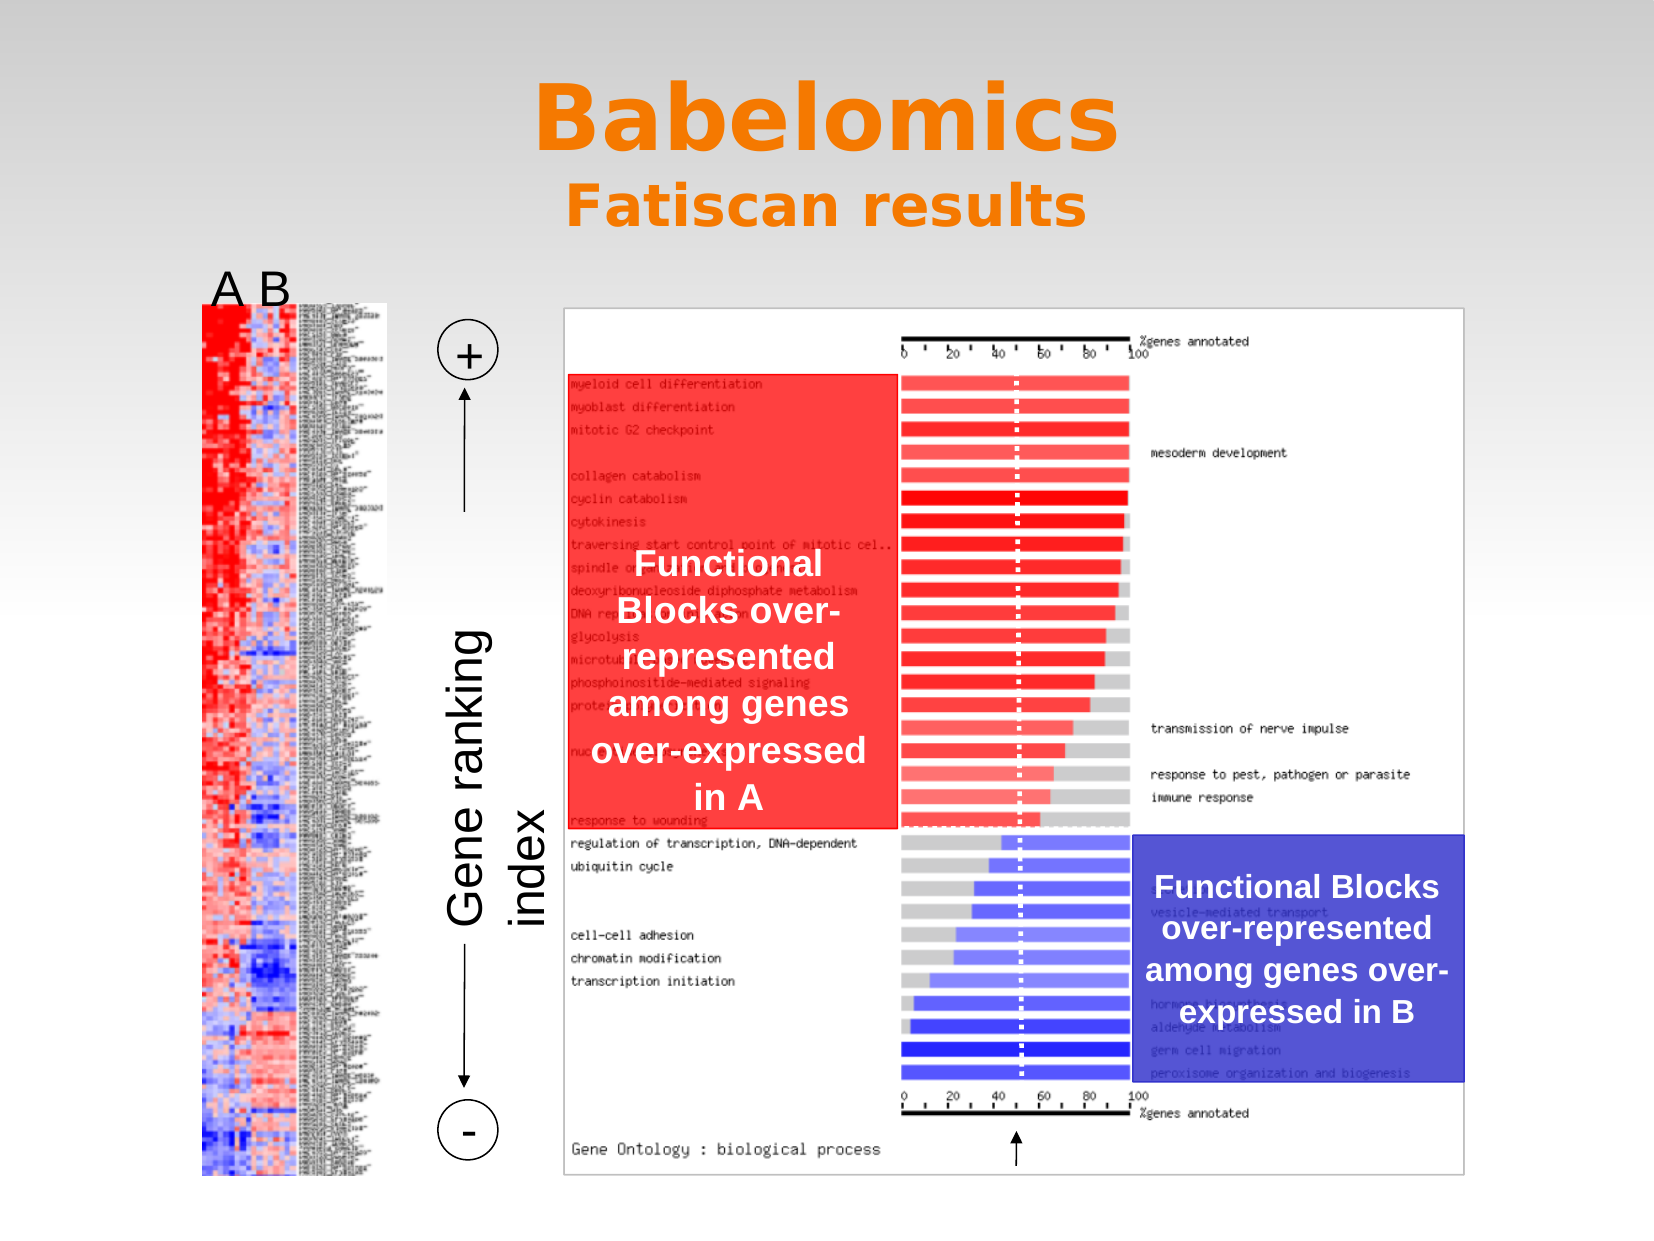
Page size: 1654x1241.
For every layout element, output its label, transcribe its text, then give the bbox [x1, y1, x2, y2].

picture [202, 325, 387, 1176]
text_box Functional Blocks over-represented among genes over-expressed in B [1128, 855, 1467, 1038]
text_box Gene ranking index [421, 494, 514, 944]
text_box [568, 374, 898, 529]
picture [565, 310, 1463, 1173]
text_box A B [182, 246, 423, 325]
text_box + [433, 313, 506, 391]
text_box - [433, 1087, 506, 1166]
title Babelomics Fatiscan results [82, 56, 1571, 250]
text_box [1132, 1038, 1465, 1082]
text_box [1132, 835, 1465, 855]
text_box Functional Blocks over-represented among genes over-expressed in A [558, 529, 899, 826]
